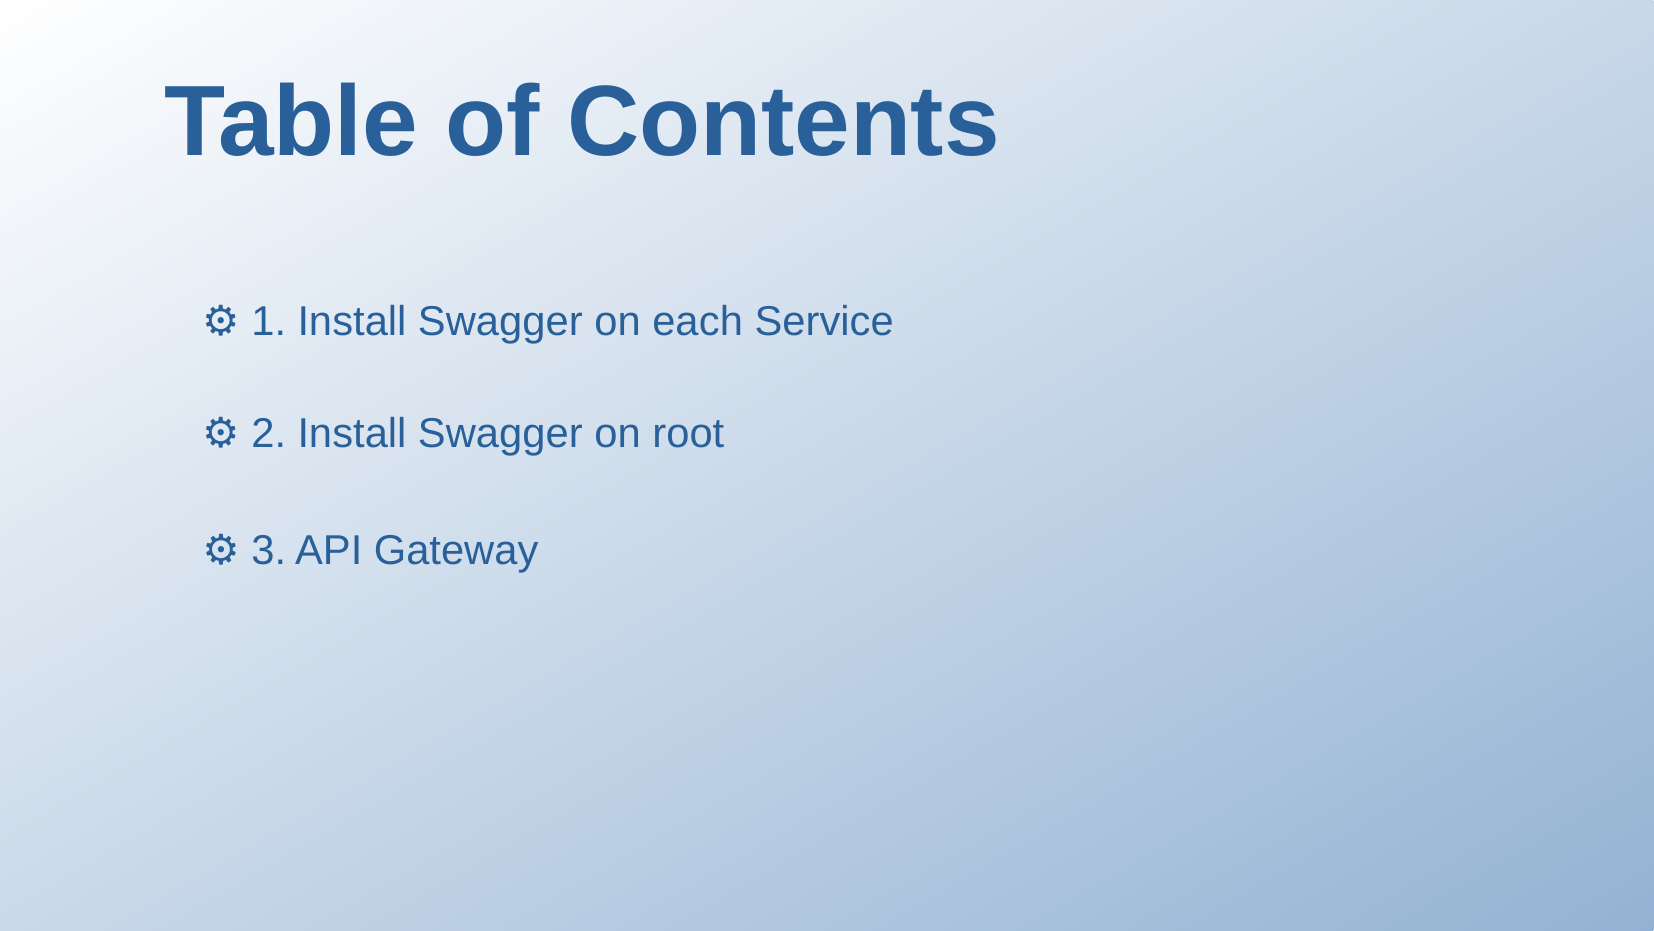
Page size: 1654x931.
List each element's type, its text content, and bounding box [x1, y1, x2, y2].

text_box Table of Contents [149, 57, 1463, 192]
text_box ⚙️ 3. API Gateway [187, 519, 1013, 595]
text_box ⚙️ 2. Install Swagger on root [187, 402, 1350, 464]
text_box ⚙️ 1. Install Swagger on each Service [187, 289, 1013, 365]
